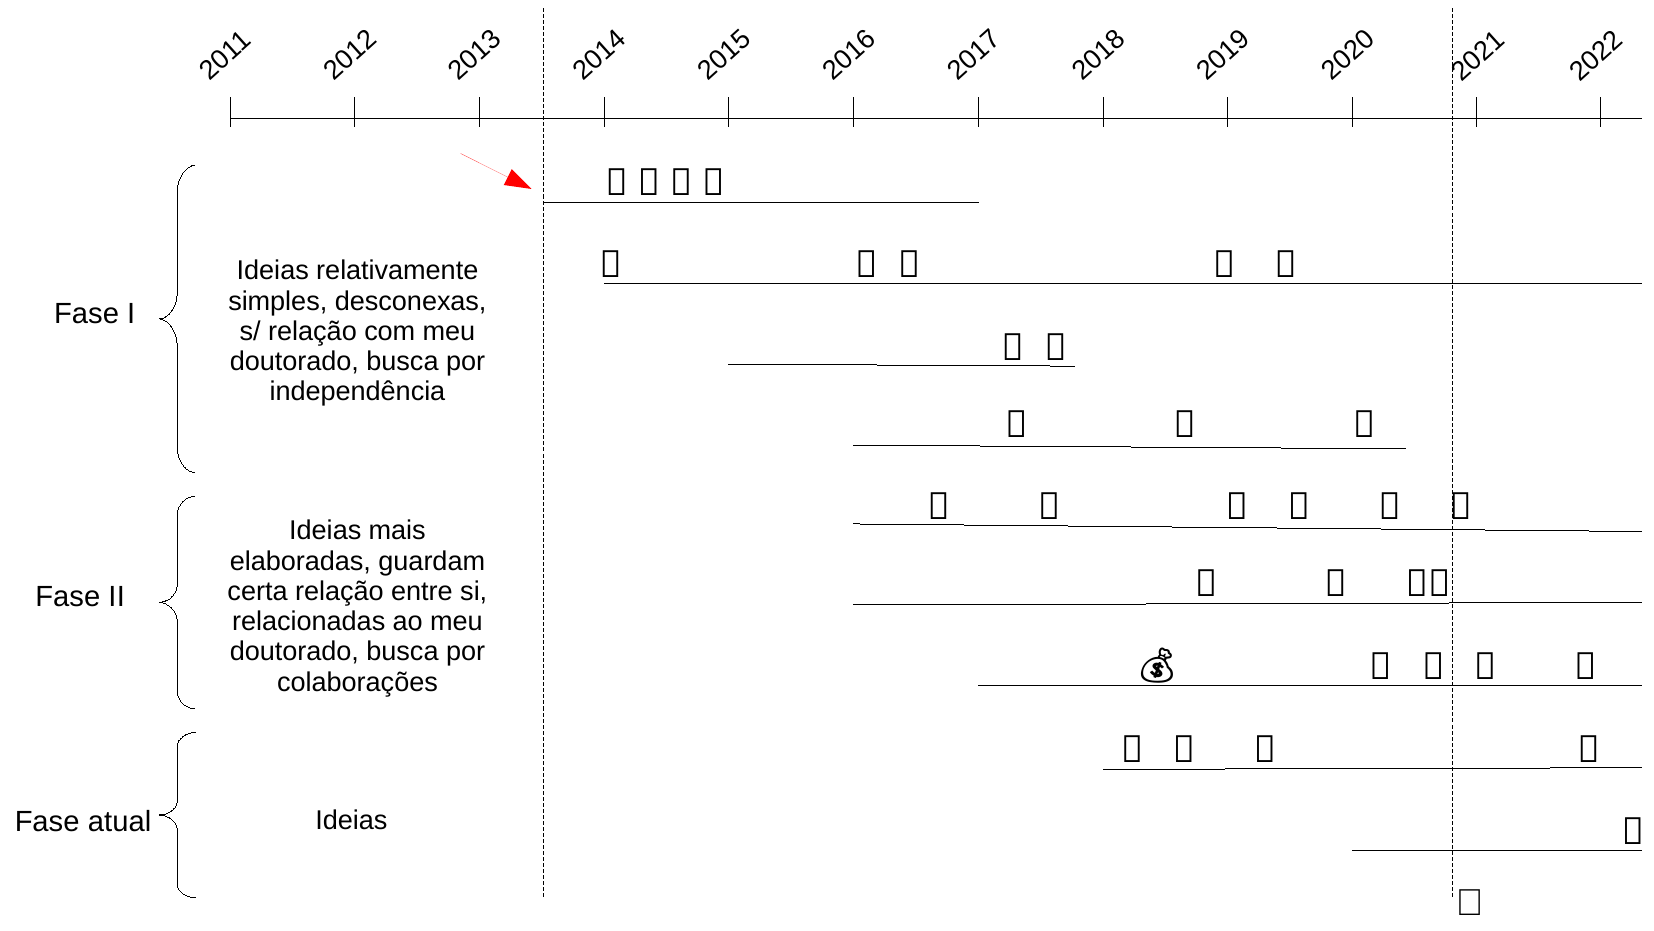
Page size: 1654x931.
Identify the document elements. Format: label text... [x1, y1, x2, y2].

text_box 2022 [1547, 8, 1645, 102]
text_box 🤓 📃 [714, 341, 1146, 423]
text_box Fase I [39, 289, 151, 337]
text_box Ideias mais elaboradas, guardam certa relação entre si, relacionadas ao meu doutorado, busca por colaborações [200, 507, 514, 705]
text_box 2019 [1174, 8, 1272, 102]
text_box 2011 [177, 8, 273, 101]
text_box 🤓 🤓 📃 [844, 389, 1430, 472]
text_box 2018 [1049, 8, 1147, 102]
text_box 2021 [1429, 8, 1526, 102]
text_box 🤓 [1440, 874, 1505, 931]
text_box Fase II [20, 572, 192, 672]
text_box 💰 🤓 📃 🤓 🤓 [968, 632, 1654, 695]
text_box Ideias relativamente simples, desconexas, s/ relação com meu doutorado, busca por independência [200, 248, 514, 415]
text_box 2016 [800, 8, 897, 102]
text_box 🍻 💰 🤓 🤓 [1086, 714, 1654, 825]
text_box 2013 [425, 8, 523, 102]
text_box 🍻 🤓 📃🤓 [838, 549, 1654, 612]
text_box 🤓 📃 🤓 🍻 📃 🤓 [844, 472, 1654, 583]
text_box 🤓 [1334, 825, 1654, 908]
text_box 2015 [675, 8, 773, 102]
text_box 2012 [301, 8, 398, 102]
text_box 💰 💰 🤓 📃 [590, 147, 886, 211]
text_box 2017 [924, 8, 1022, 102]
text_box 2014 [550, 8, 648, 102]
text_box 2020 [1299, 8, 1397, 102]
text_box Fase atual [0, 797, 213, 897]
text_box Ideias [277, 797, 426, 857]
text_box 🍻 🤓 📃 📃 📃 [584, 230, 1412, 341]
